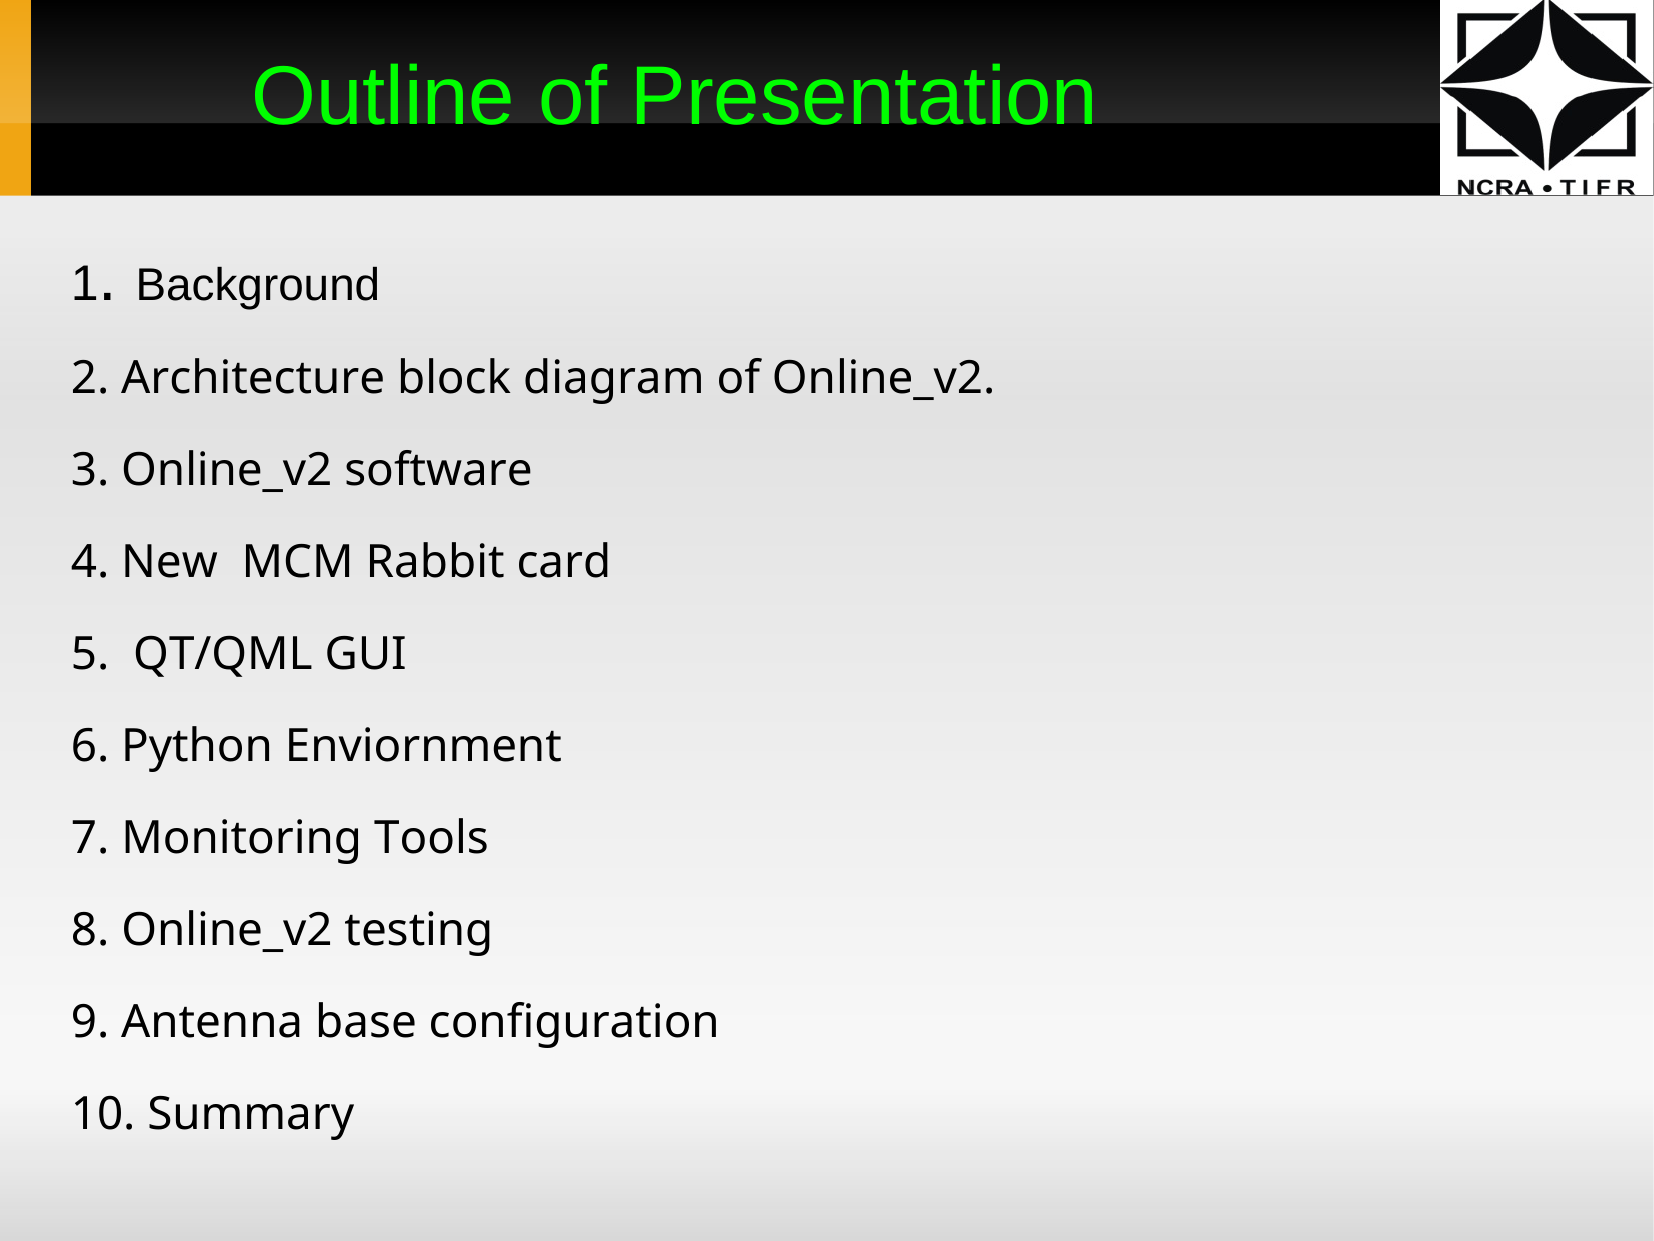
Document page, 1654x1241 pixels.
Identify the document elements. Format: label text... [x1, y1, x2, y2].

text_box Outline of Presentation [120, 42, 1231, 151]
list 1. Background 2. Architecture block diagram of Online_v2. 3. Online_v2 software 4. New MCM Rabbit card 5. QT/QML GUI 6. Python Enviornment 7. Monitoring Tools 8. Online_v2 testing 9. Antenna base configuration 10. Summary [0, 240, 1576, 1241]
picture [0, 0, 1654, 1241]
